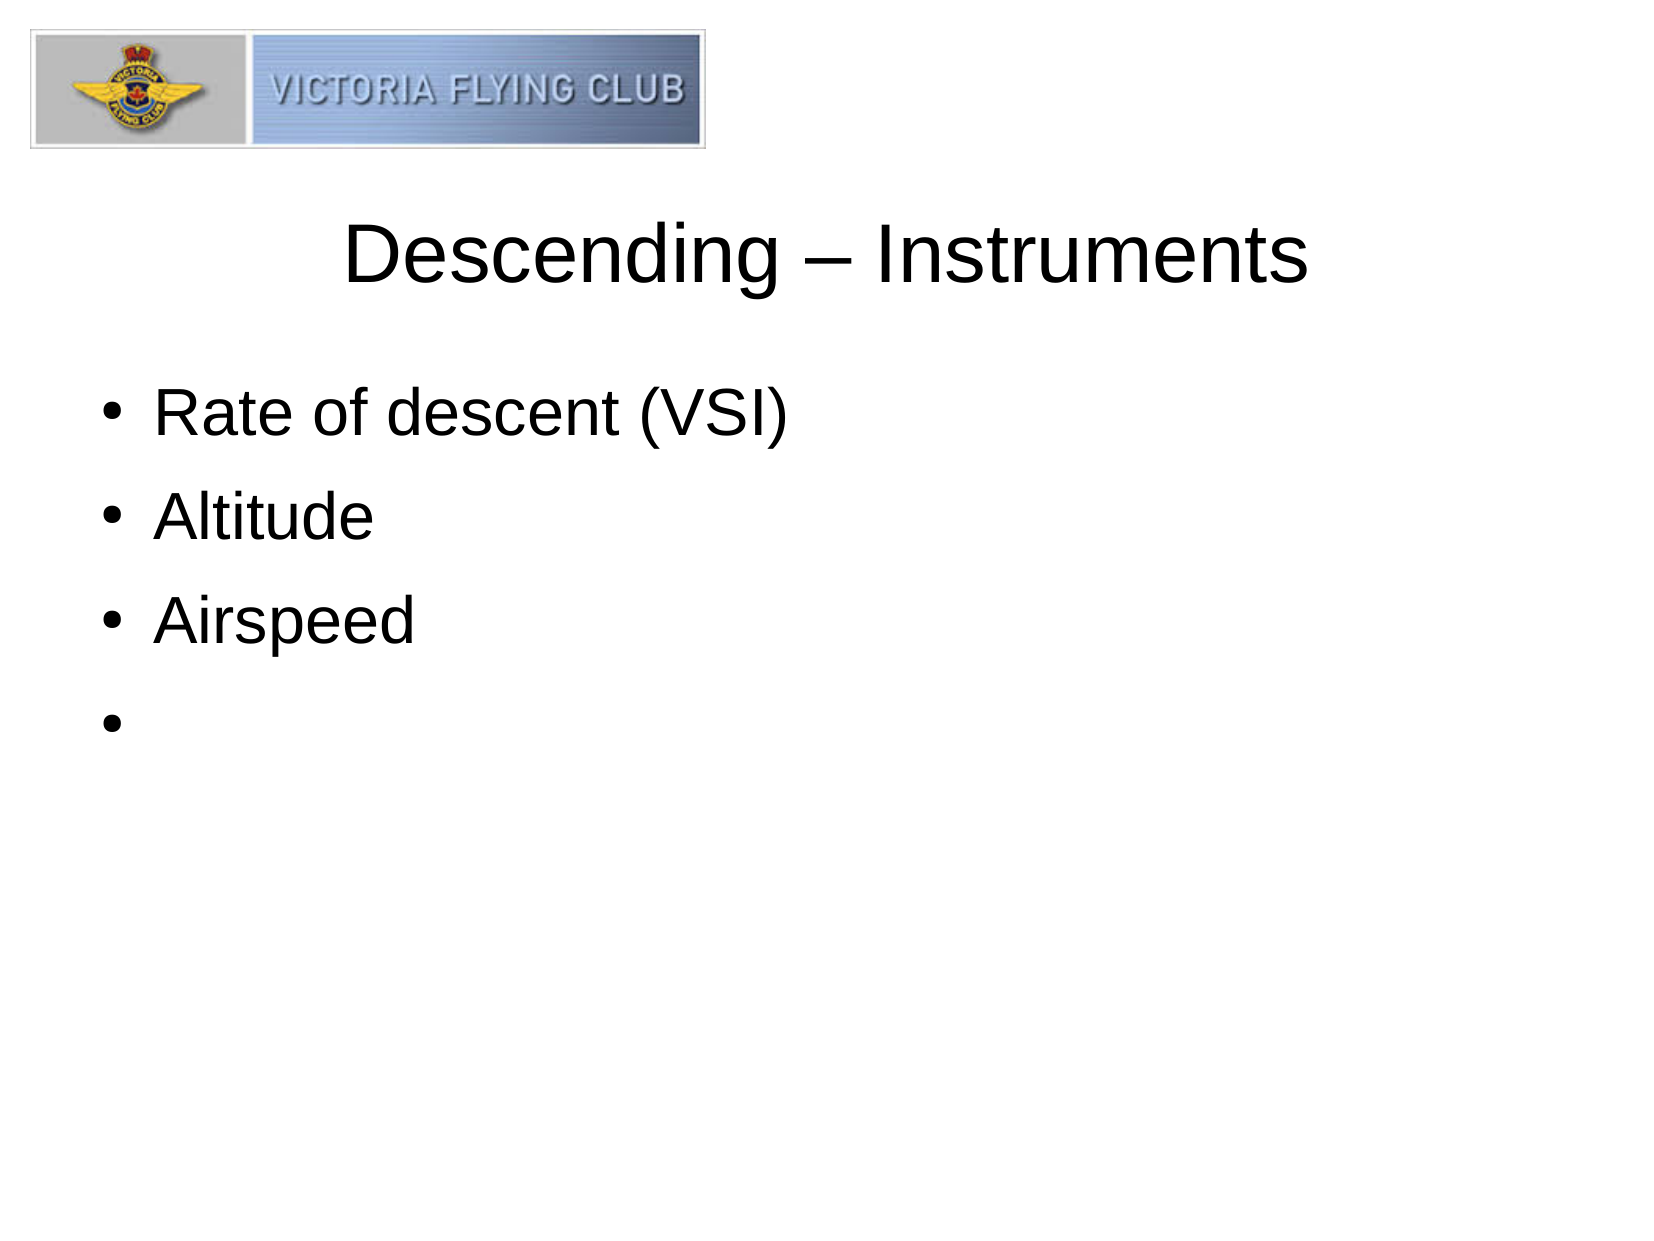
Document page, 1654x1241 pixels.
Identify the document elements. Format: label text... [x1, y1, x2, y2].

title Descending – Instruments [82, 150, 1571, 358]
list Rate of descent (VSI) Altitude Airspeed [82, 375, 1571, 1095]
picture [30, 29, 706, 149]
